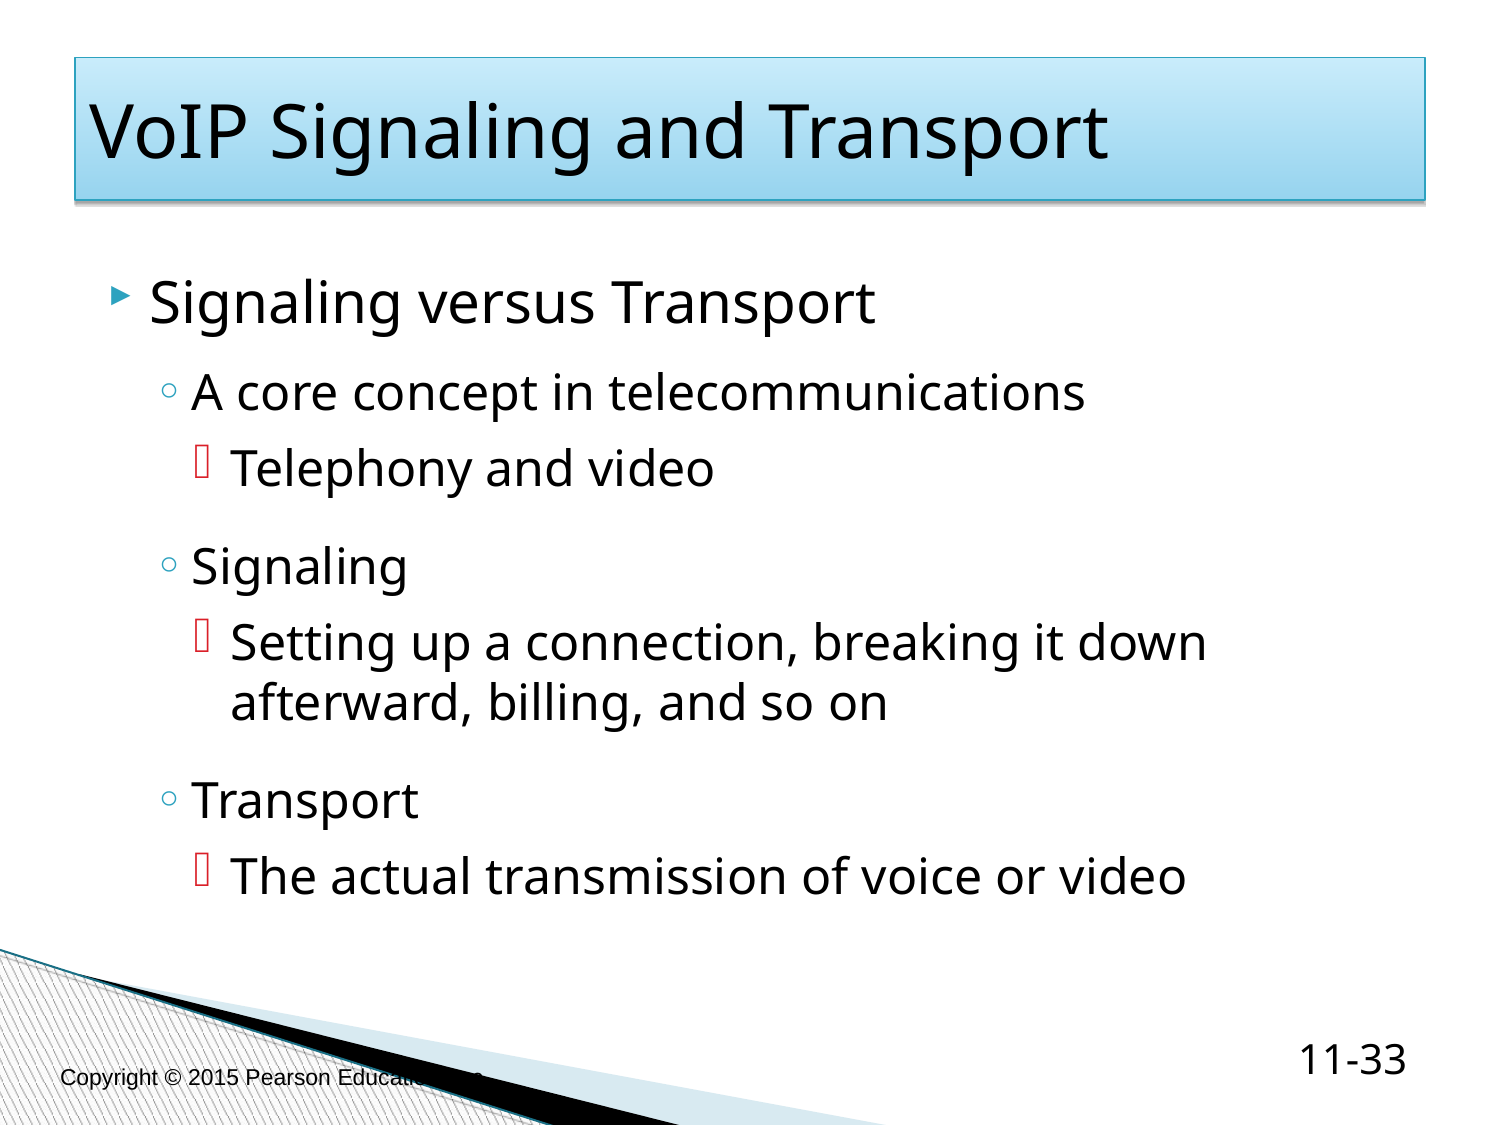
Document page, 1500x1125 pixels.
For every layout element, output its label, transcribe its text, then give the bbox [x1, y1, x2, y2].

footer Copyright © 2015 Pearson Education, Inc. [37, 1050, 513, 1098]
slide_number 11-<number> [1200, 1037, 1423, 1098]
title VoIP Signaling and Transport [75, 57, 1425, 200]
picture [0, 952, 543, 1125]
list Signaling versus Transport A core concept in telecommunications Telephony and video Signaling Setting up a connection, breaking it down afterward, billing, and so on Transport The actual transmission of voice or video [75, 257, 1425, 1000]
